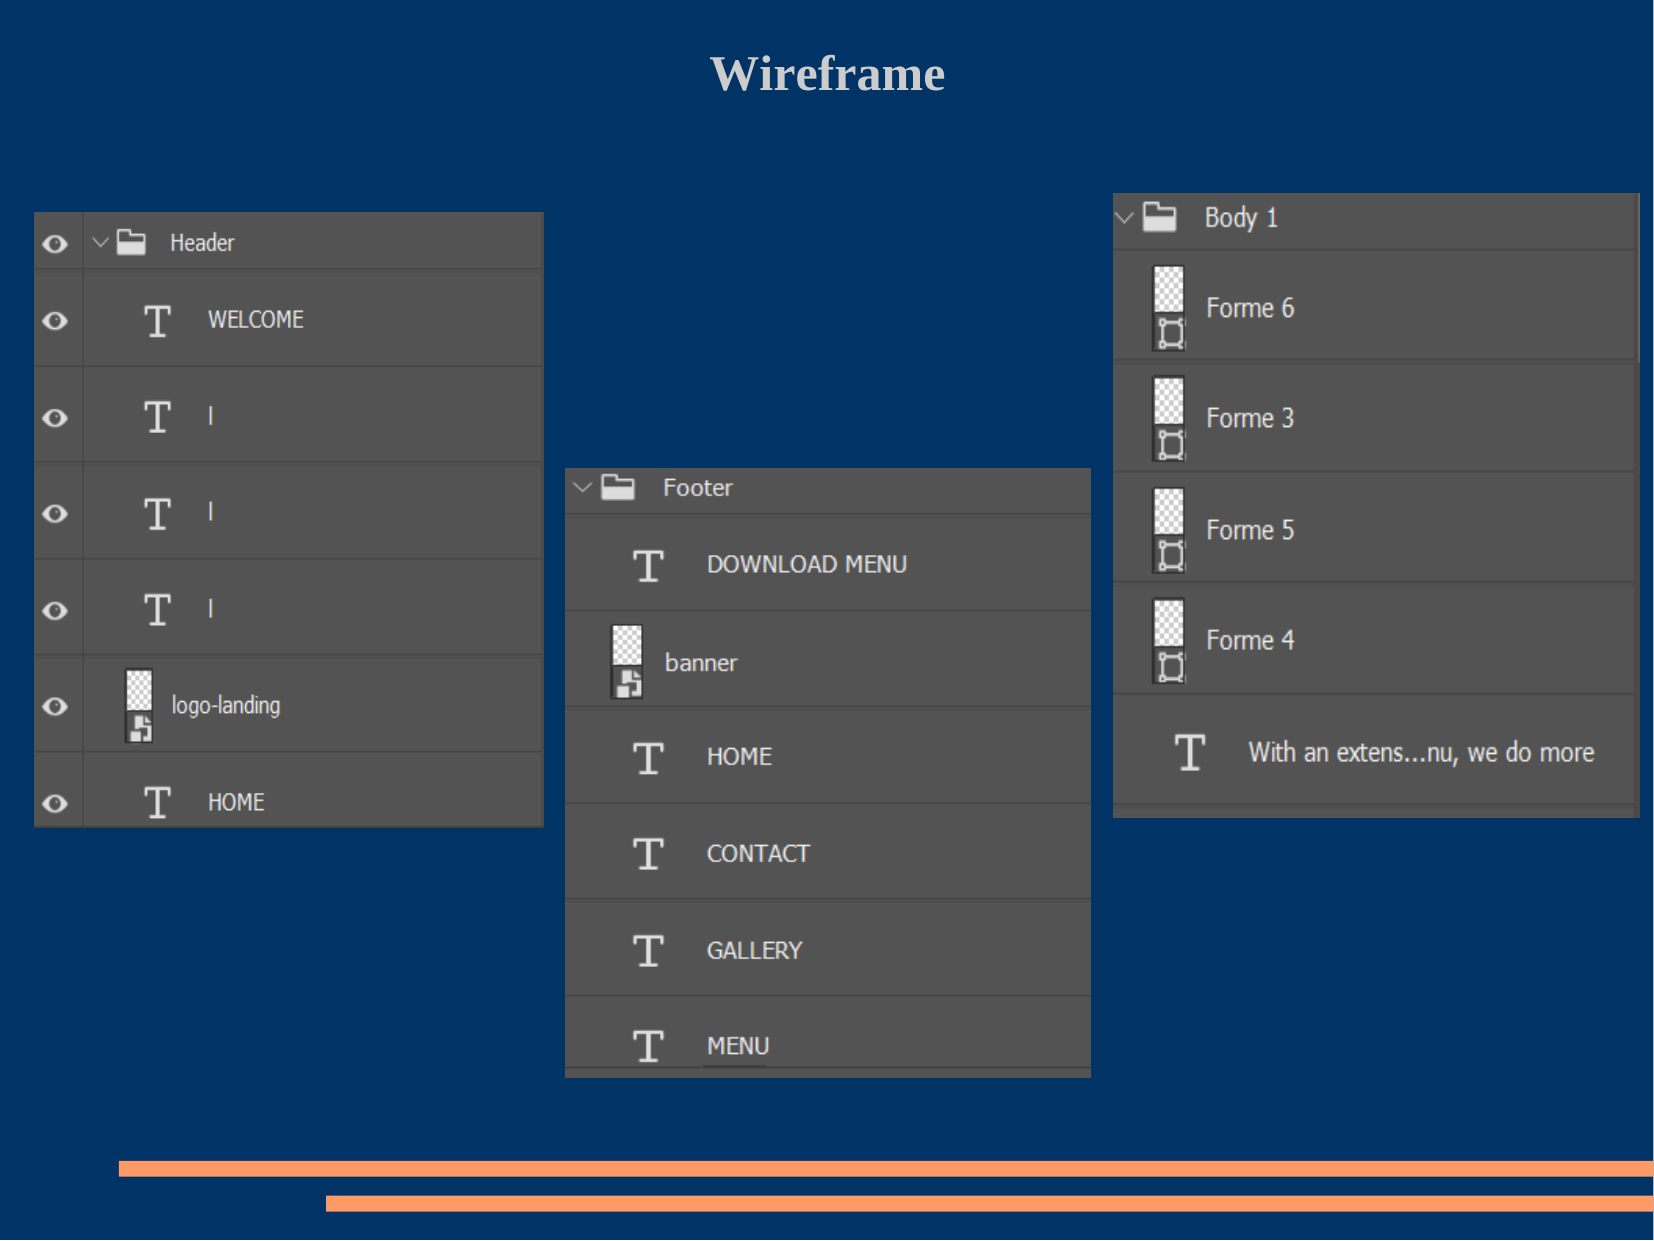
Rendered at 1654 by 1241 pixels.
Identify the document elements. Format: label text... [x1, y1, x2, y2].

picture [34, 212, 121, 828]
picture [1534, 193, 1640, 818]
subtitle Wireframe [121, 46, 1534, 1132]
